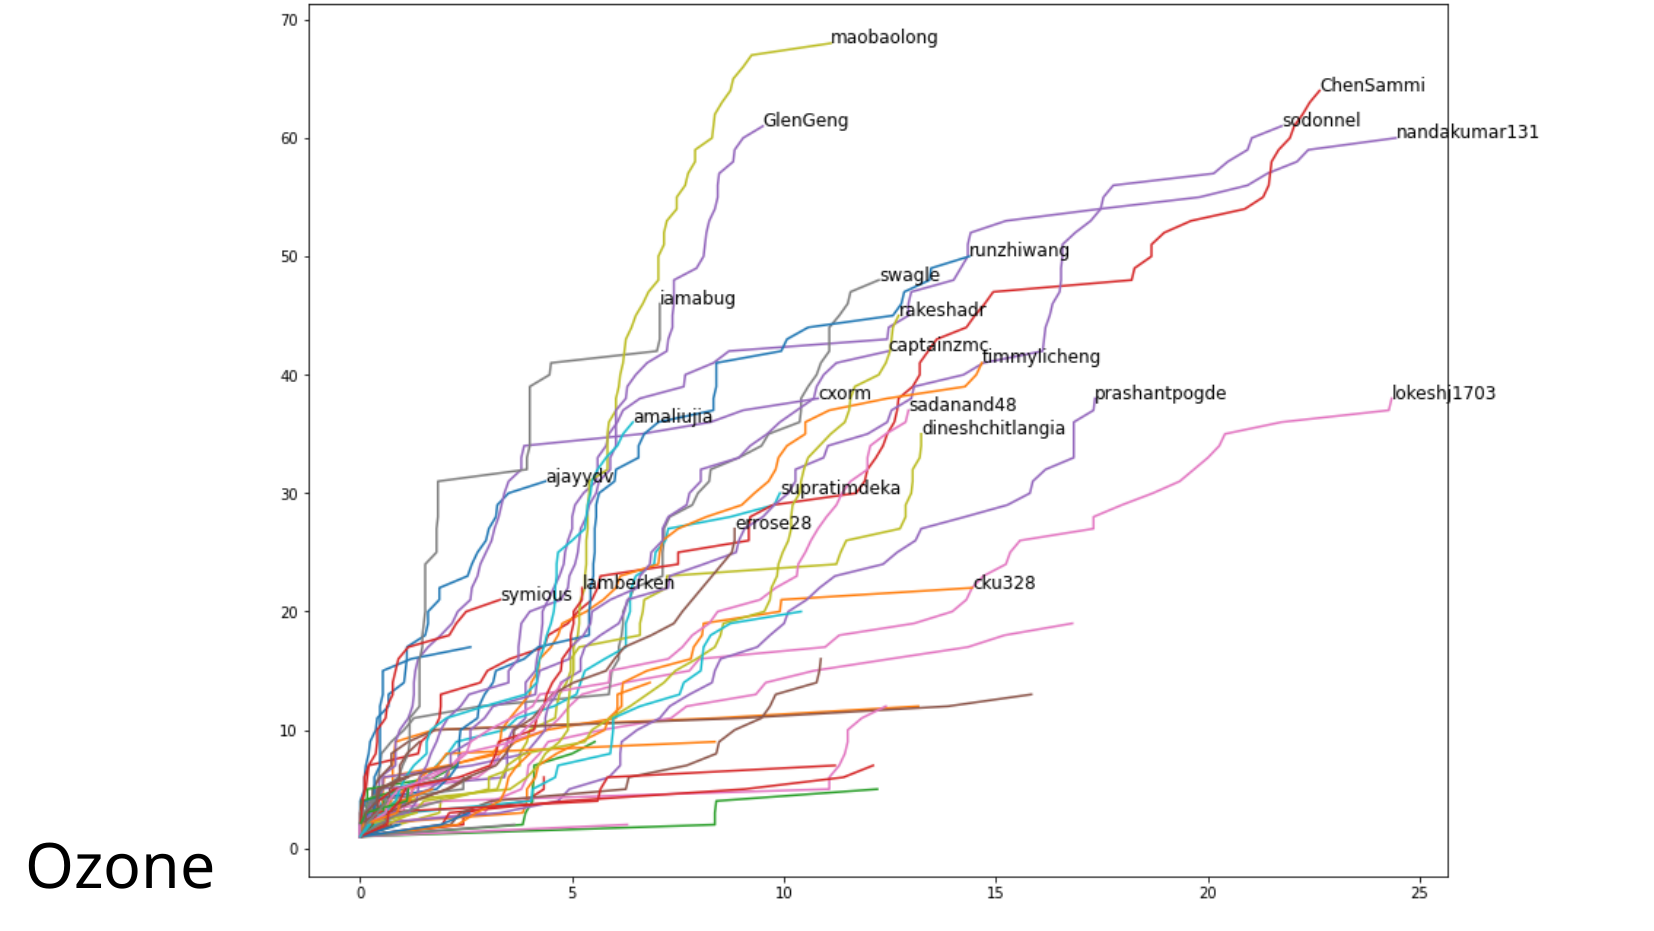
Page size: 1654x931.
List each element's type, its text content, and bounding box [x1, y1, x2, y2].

picture [265, 0, 1560, 930]
list Ozone [25, 821, 265, 907]
